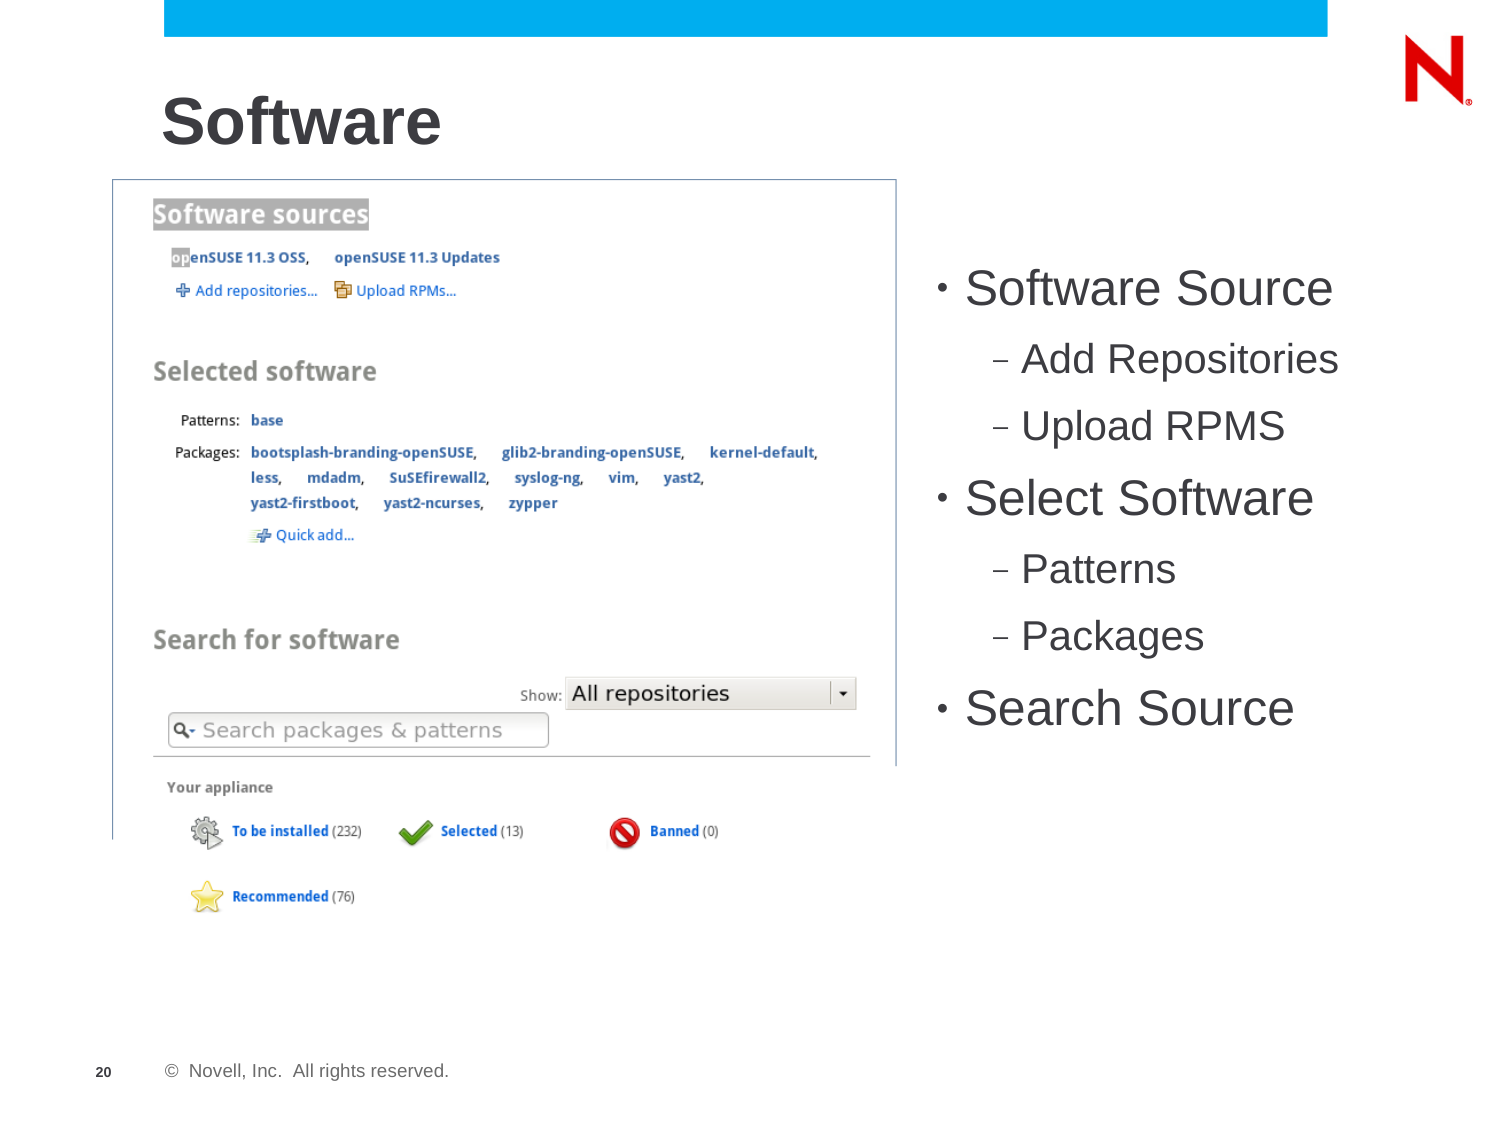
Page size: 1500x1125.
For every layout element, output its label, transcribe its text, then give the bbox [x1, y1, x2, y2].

title Software [161, 41, 1383, 205]
picture [112, 179, 899, 944]
picture [1403, 32, 1473, 107]
list Software Source Add Repositories Upload RPMS Select Software Patterns Packages Search Source [936, 257, 1416, 988]
